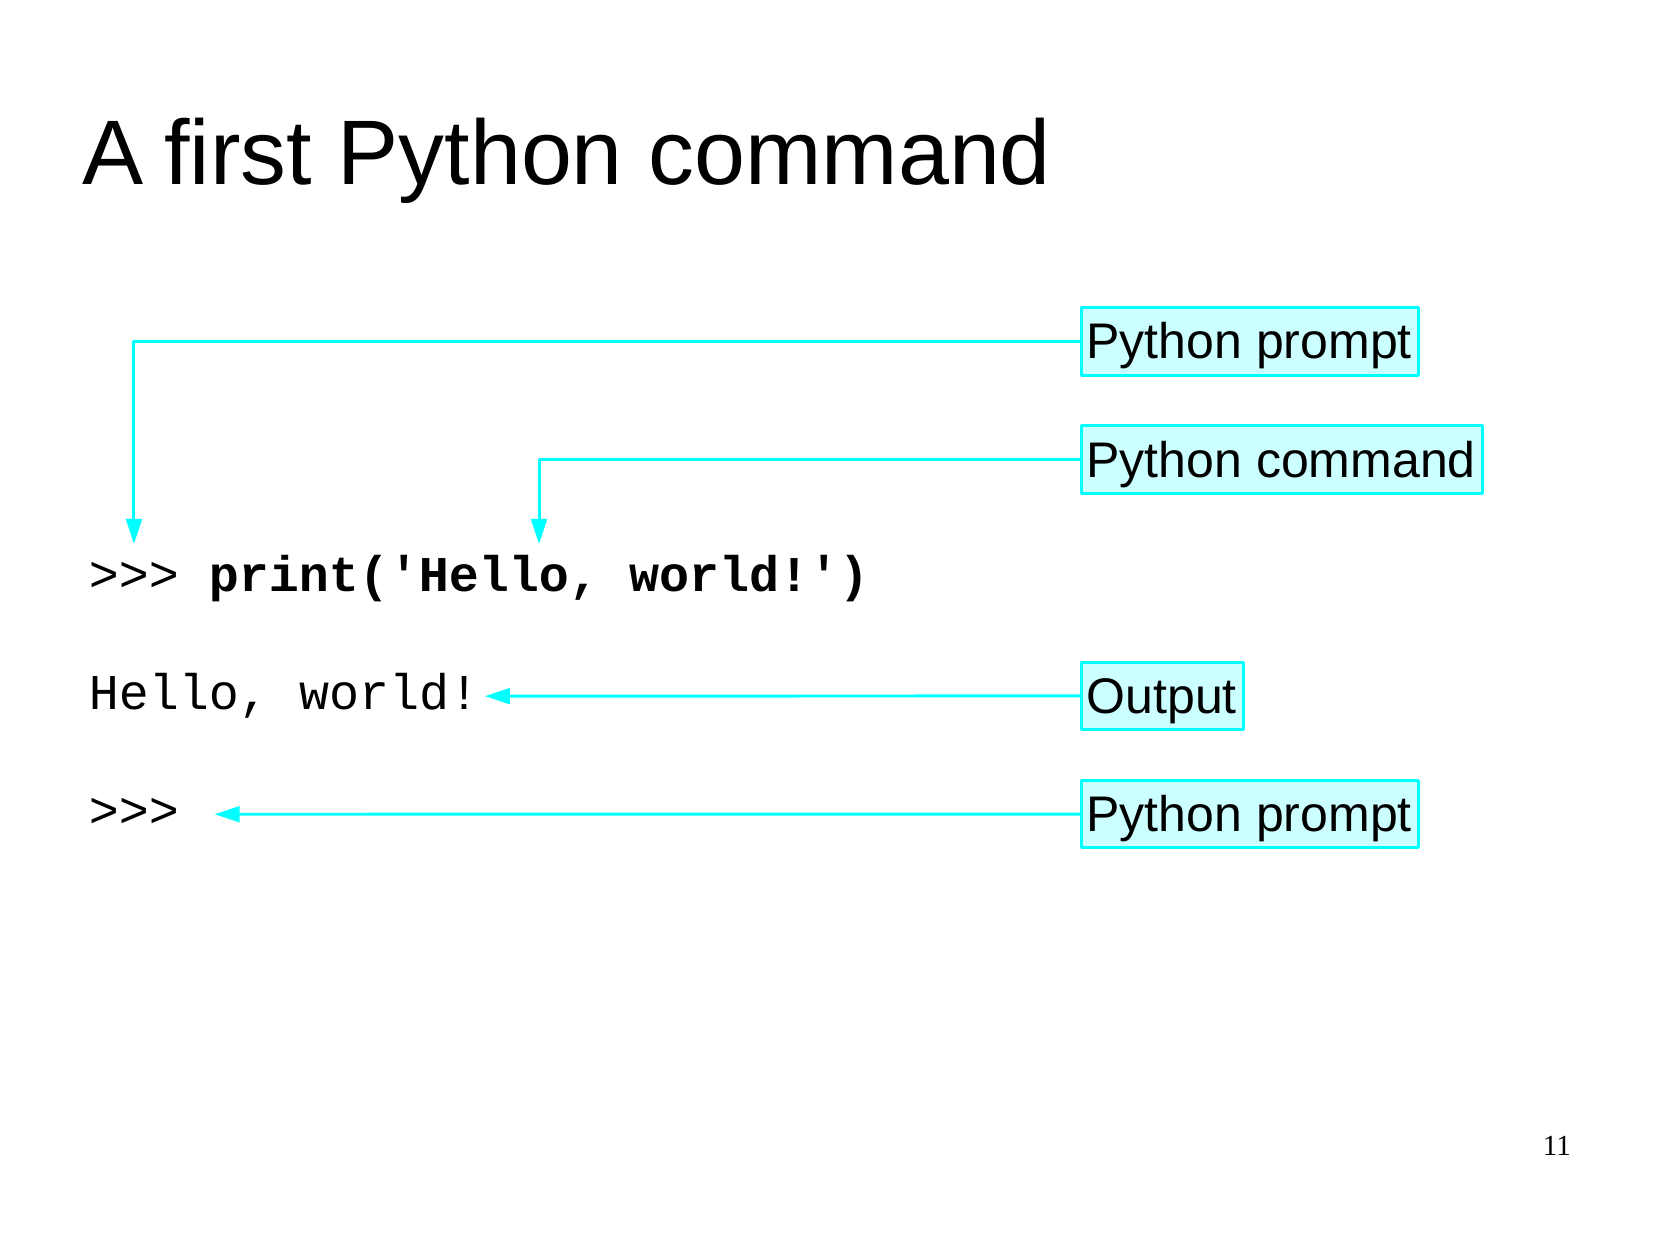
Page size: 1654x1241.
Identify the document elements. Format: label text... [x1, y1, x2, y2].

text_box print('Hello, world!') [202, 543, 876, 613]
text_box Python command [1081, 425, 1483, 494]
text_box Python prompt [1081, 780, 1419, 848]
text_box >>> [82, 543, 185, 613]
text_box Output [1081, 662, 1244, 730]
text_box Python prompt [1081, 307, 1419, 376]
text_box >>> [82, 779, 215, 849]
text_box Hello, world! [82, 661, 486, 731]
title A first Python command [82, 49, 1571, 257]
